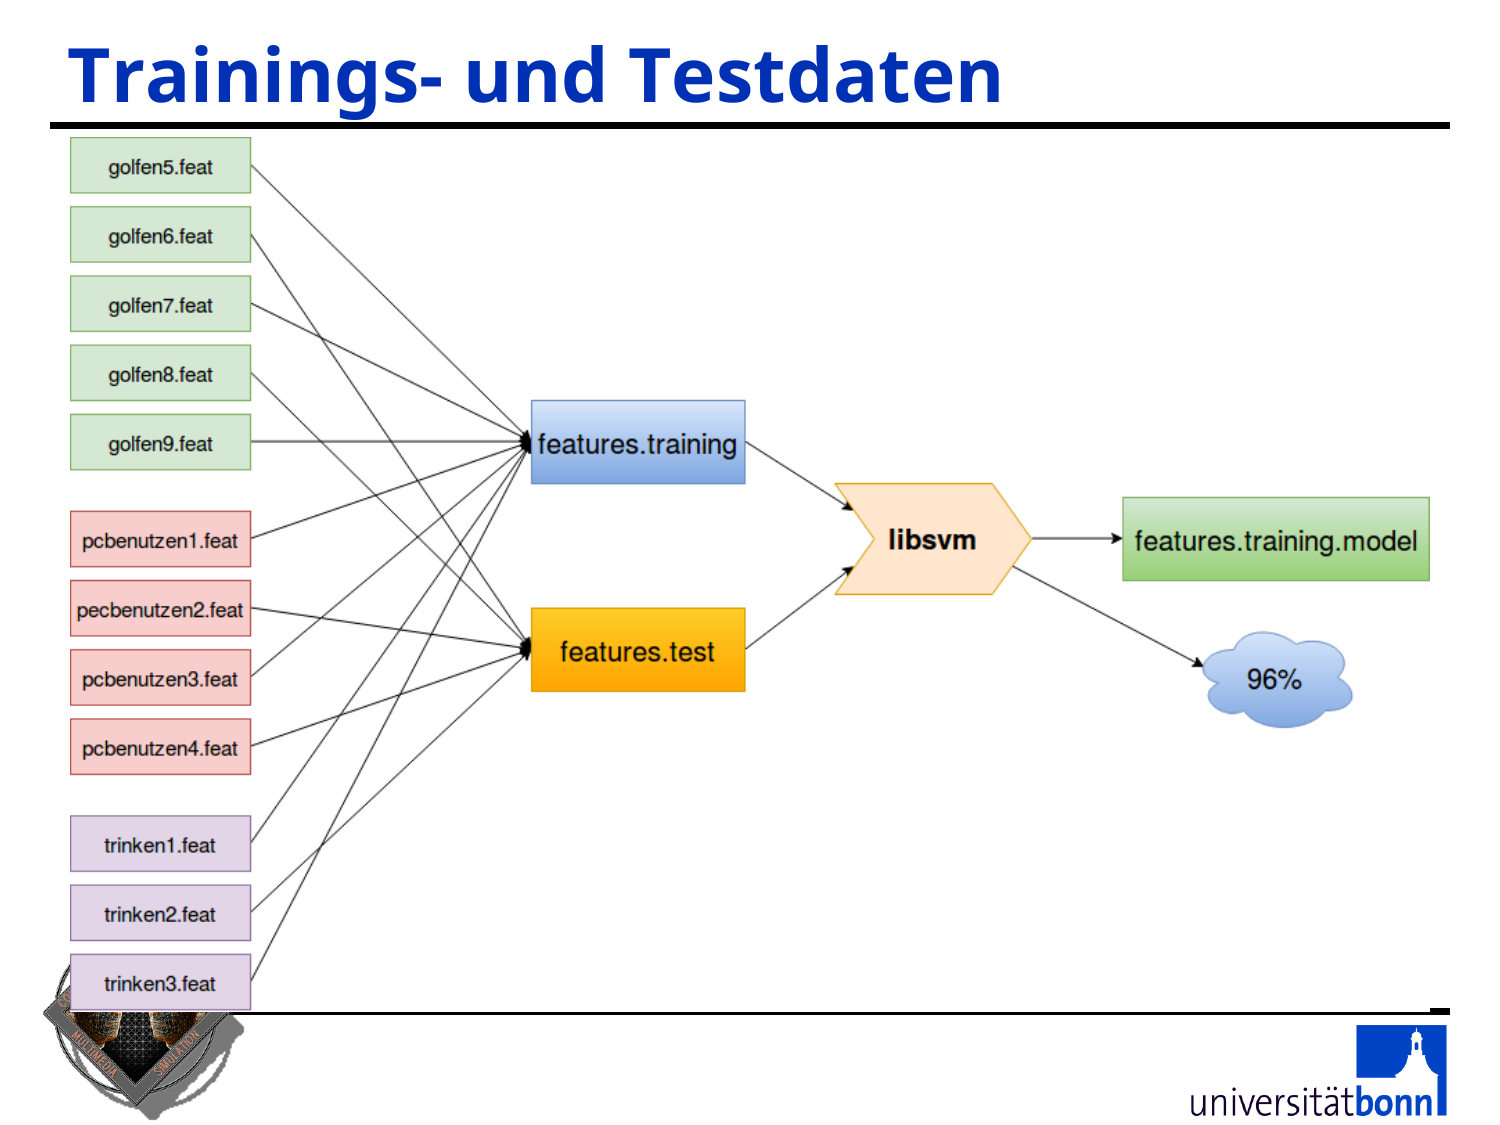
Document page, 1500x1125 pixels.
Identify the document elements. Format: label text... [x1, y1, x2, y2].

picture [1189, 1023, 1448, 1117]
title Trainings- und Testdaten [53, 18, 1447, 126]
picture [41, 137, 1430, 1106]
